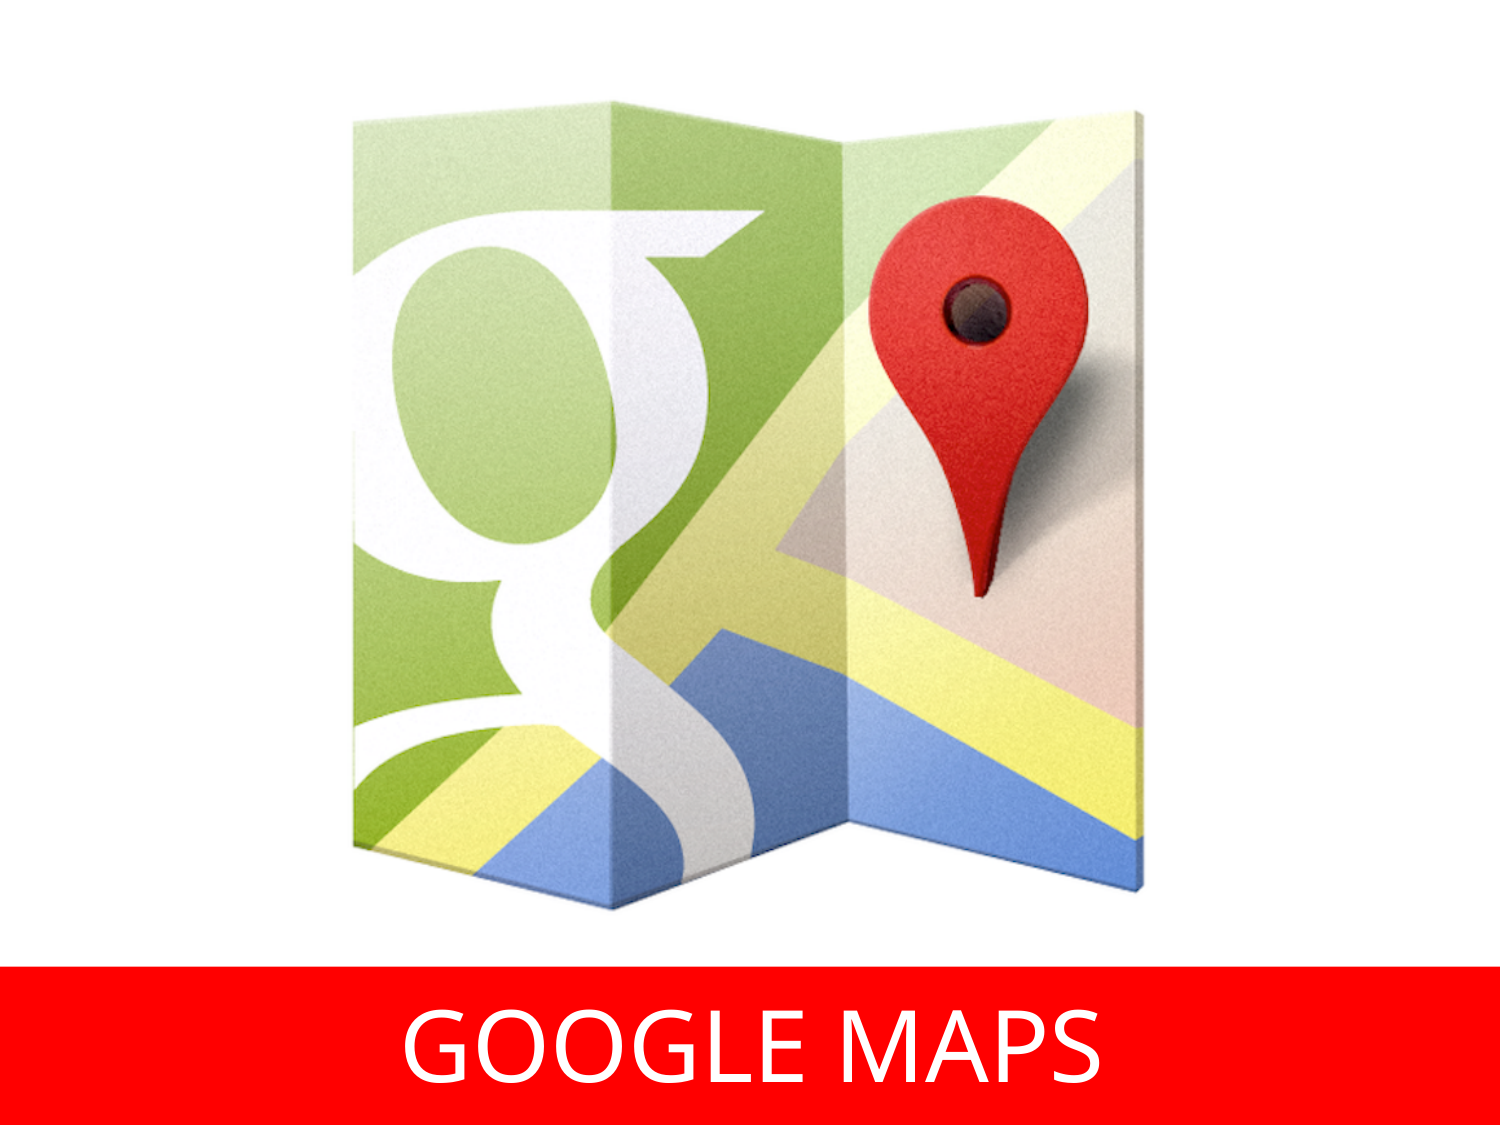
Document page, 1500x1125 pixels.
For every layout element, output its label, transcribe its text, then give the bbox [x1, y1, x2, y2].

list GOOGLE MAPS [28, 974, 1478, 1111]
picture [330, 74, 1171, 941]
